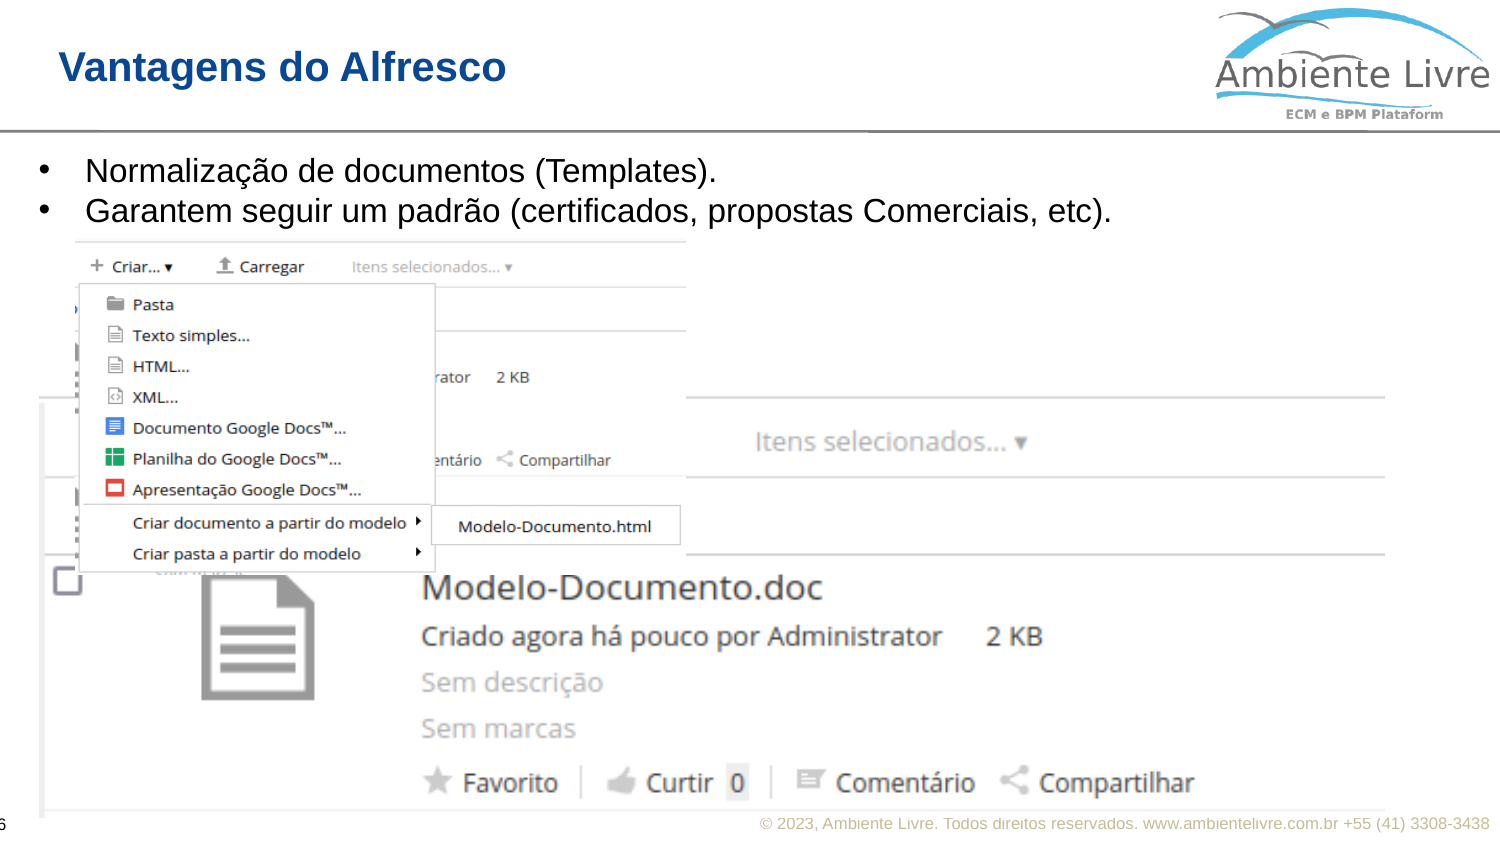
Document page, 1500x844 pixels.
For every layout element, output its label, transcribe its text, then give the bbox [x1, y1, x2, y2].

text_box Normalização de documentos (Templates). Garantem seguir um padrão (certificados, propostas Comerciais, etc). [23, 141, 1374, 237]
picture [1215, 8, 1489, 119]
title Vantagens do Alfresco [43, 8, 1127, 129]
picture [39, 238, 1385, 818]
